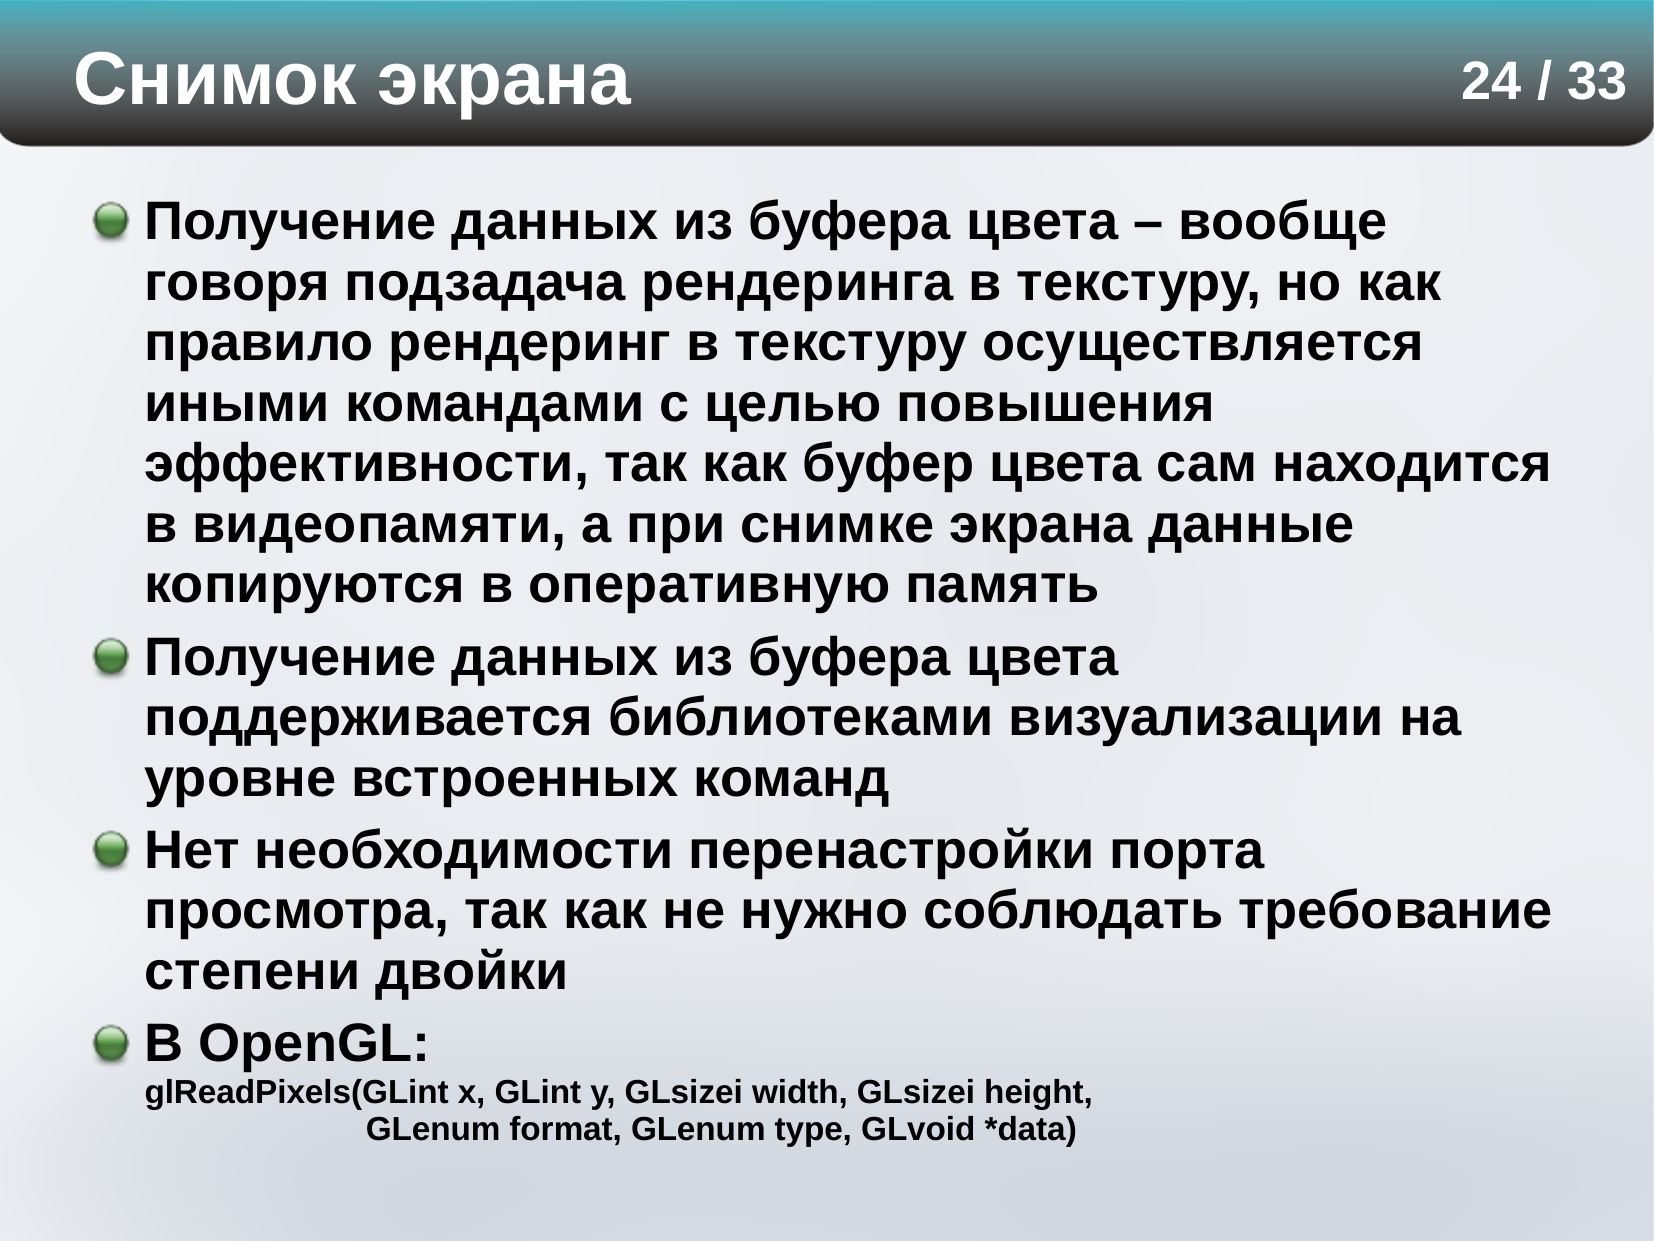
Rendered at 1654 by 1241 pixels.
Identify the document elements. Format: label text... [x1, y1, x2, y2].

text_box <number> / 33 [1446, 42, 1654, 179]
text_box Снимок экрана [59, 29, 1359, 129]
picture [0, 0, 1654, 1241]
text_box Получение данных из буфера цвета – вообще говоря подзадача рендеринга в текстуру, но как правило рендеринг в текстуру осуществляется иными командами с целью повышения эффективности, так как буфер цвета сам находится в видеопамяти, а при снимке экрана данные копируются в оперативную память Получение данных из буфера цвета поддерживается библиотеками визуализации на уровне встроенных команд Нет необходимости перенастройки порта просмотра, так как не нужно соблюдать требование степени двойки В OpenGL: glReadPixels(GLint x, GLint y, GLsizei width, GLsizei height, GLenum format, GLenum type, GLvoid *data) [70, 183, 1595, 1156]
